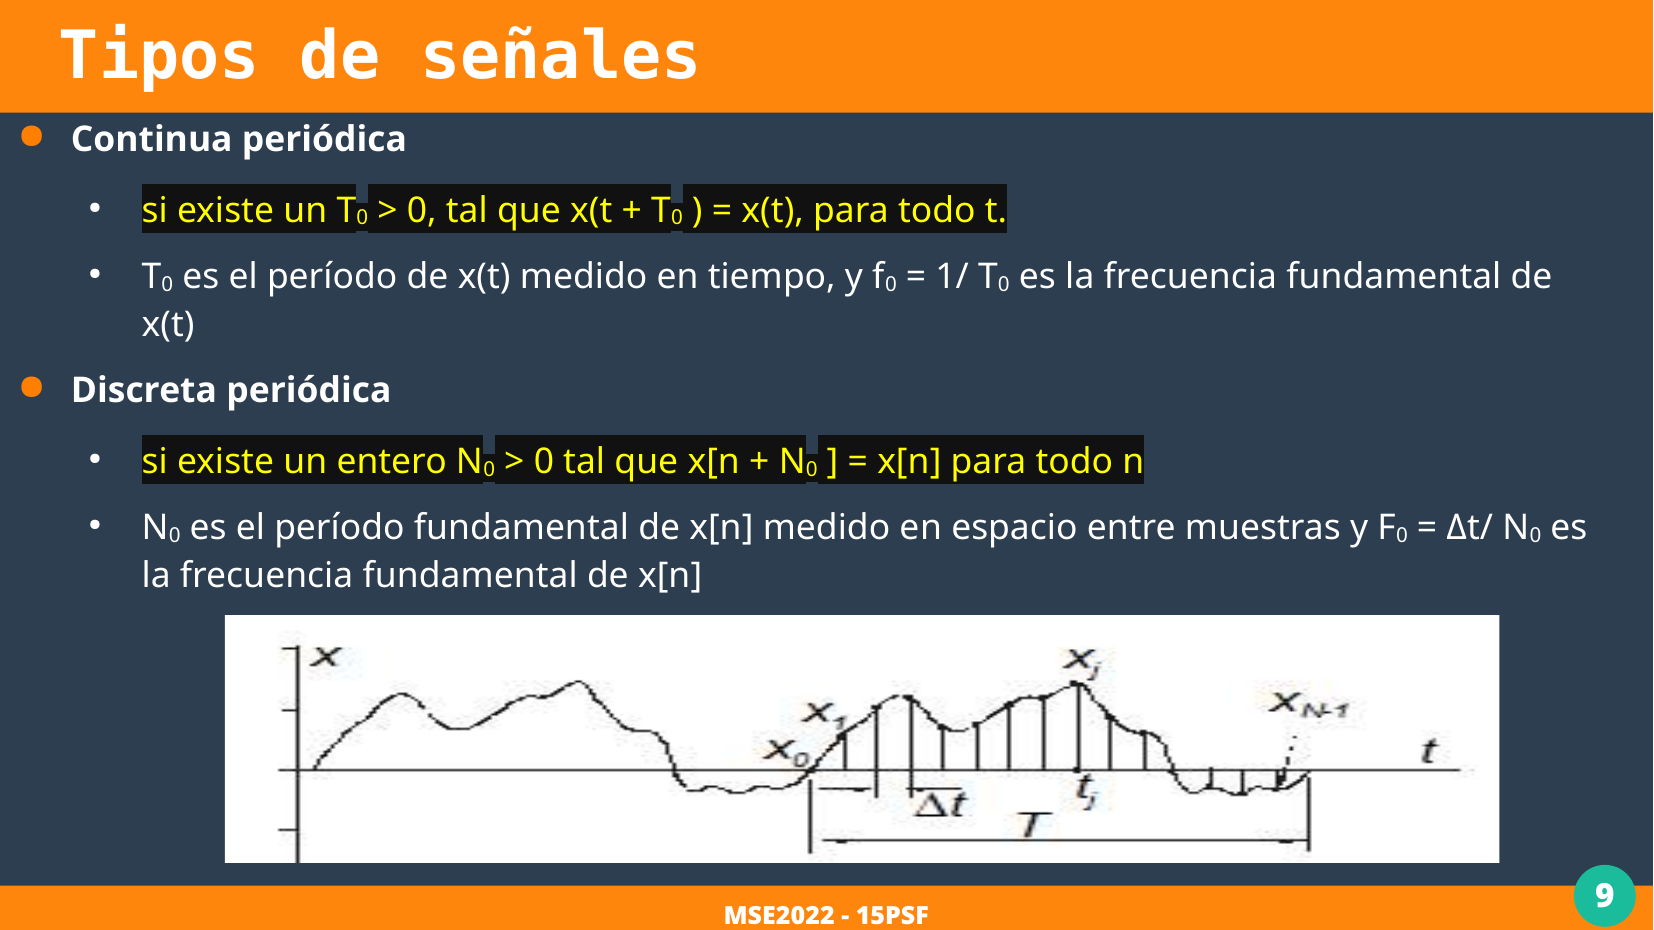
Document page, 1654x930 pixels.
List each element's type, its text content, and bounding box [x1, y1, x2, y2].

title Tipos de señales [58, 16, 1594, 113]
list Continua periódica si existe un T0 > 0, tal que x(t + T0 ) = x(t), para todo t. T0 es el período de x(t) medido en tiempo, y f0 = 1/ T0 es la frecuencia fundamental de x(t) Discreta periódica si existe un entero N0 > 0 tal que x[n + N0 ] = x[n] para todo n N0 es el período fundamental de x[n] medido en espacio entre muestras y F0 = Δt/ N0 es la frecuencia fundamental de x[n] [0, 113, 1613, 695]
picture [224, 615, 1500, 863]
